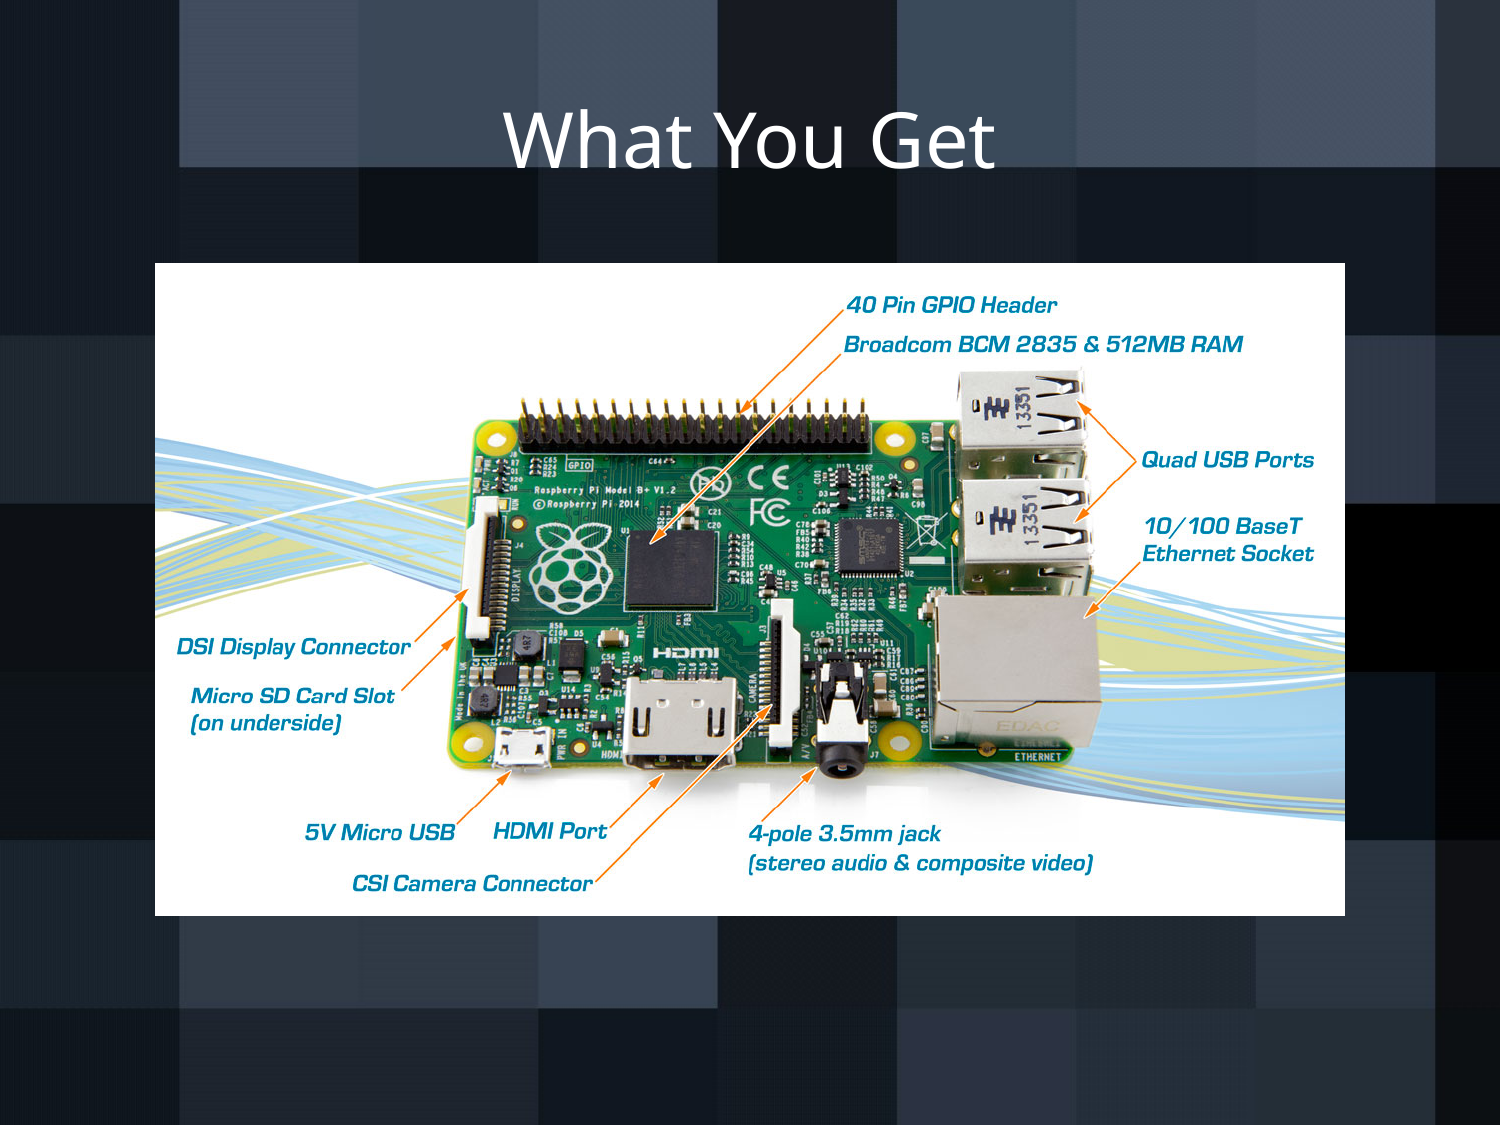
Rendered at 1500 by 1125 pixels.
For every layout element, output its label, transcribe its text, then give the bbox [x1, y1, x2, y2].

picture [0, 0, 1500, 1125]
title What You Get [75, 44, 1425, 233]
